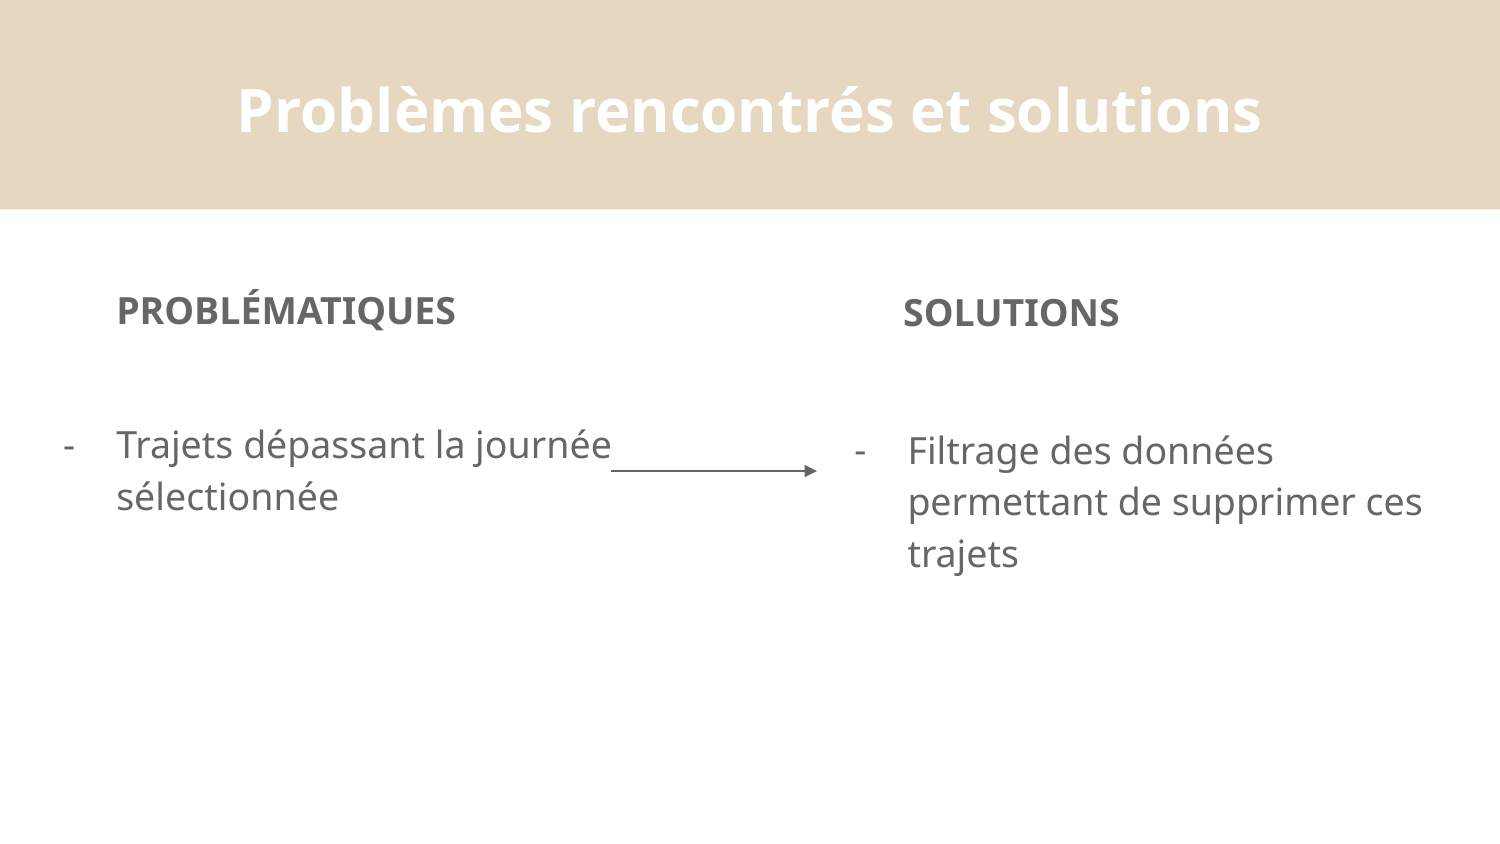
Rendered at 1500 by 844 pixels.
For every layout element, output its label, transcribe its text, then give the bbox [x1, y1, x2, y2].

list PROBLÉMATIQUES [26, 265, 683, 334]
list SOLUTIONS [813, 267, 1470, 336]
text_box Filtrage des données permettant de supprimer ces trajets [817, 404, 1477, 538]
text_box Trajets dépassant la journée sélectionnée [26, 399, 666, 532]
title Problèmes rencontrés et solutions [51, 57, 1449, 161]
